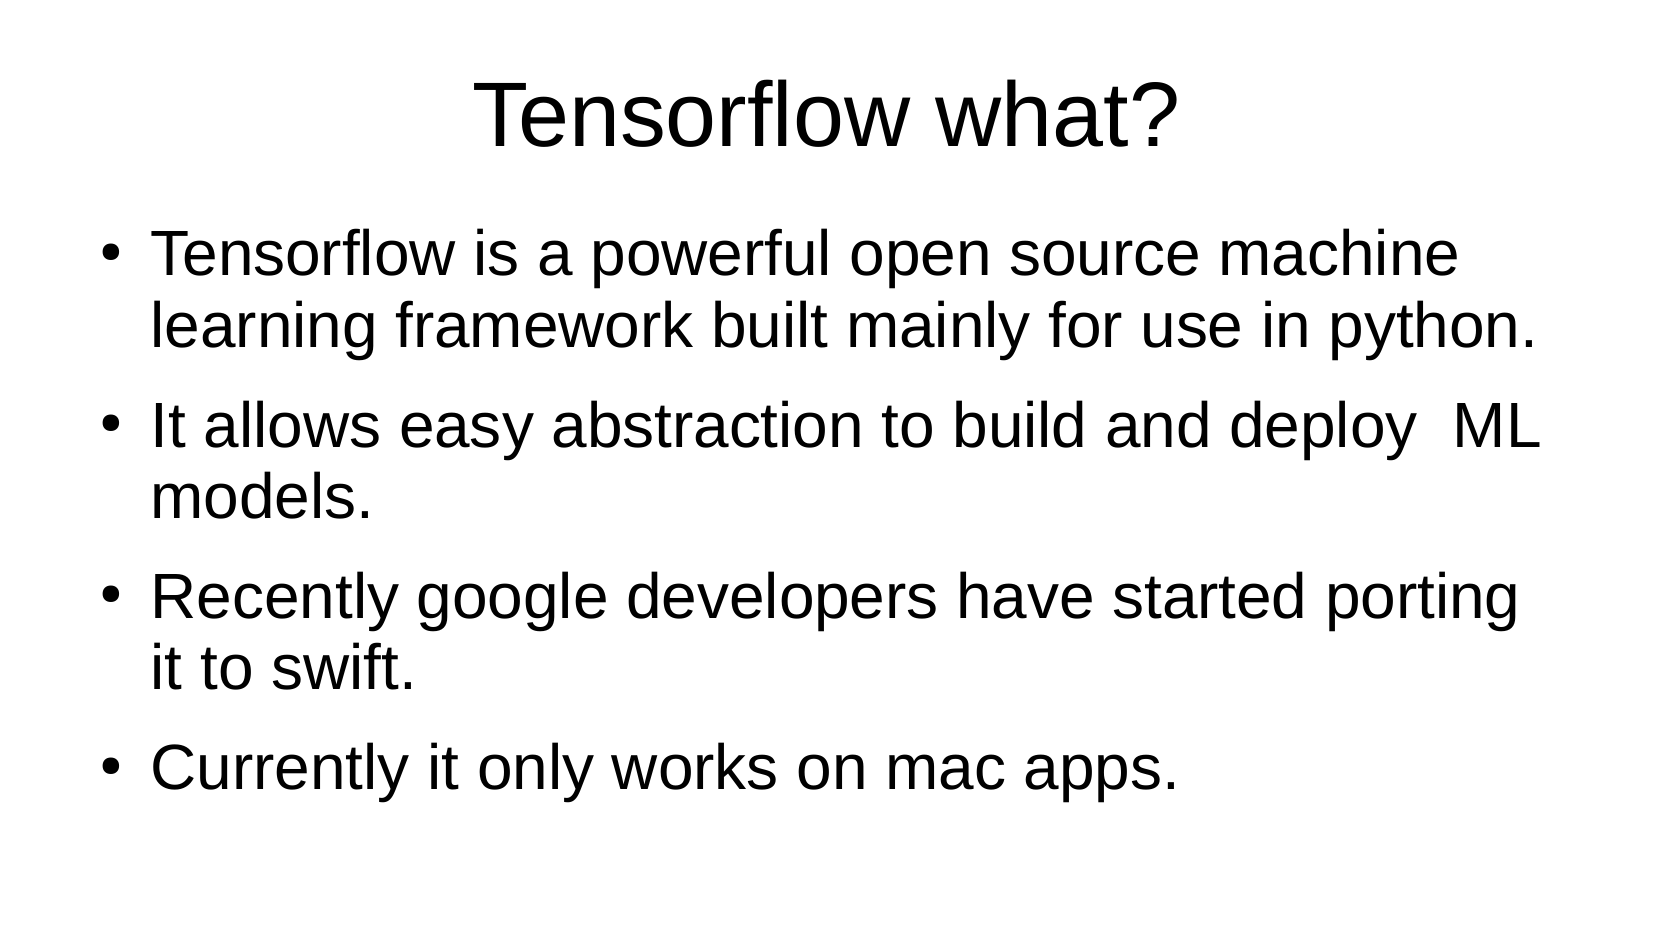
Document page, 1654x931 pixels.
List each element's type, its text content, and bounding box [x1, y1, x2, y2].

title Tensorflow what? [82, 37, 1571, 193]
list Tensorflow is a powerful open source machine learning framework built mainly for use in python. It allows easy abstraction to build and deploy ML models. Recently google developers have started porting it to swift. Currently it only works on mac apps. [82, 217, 1571, 863]
